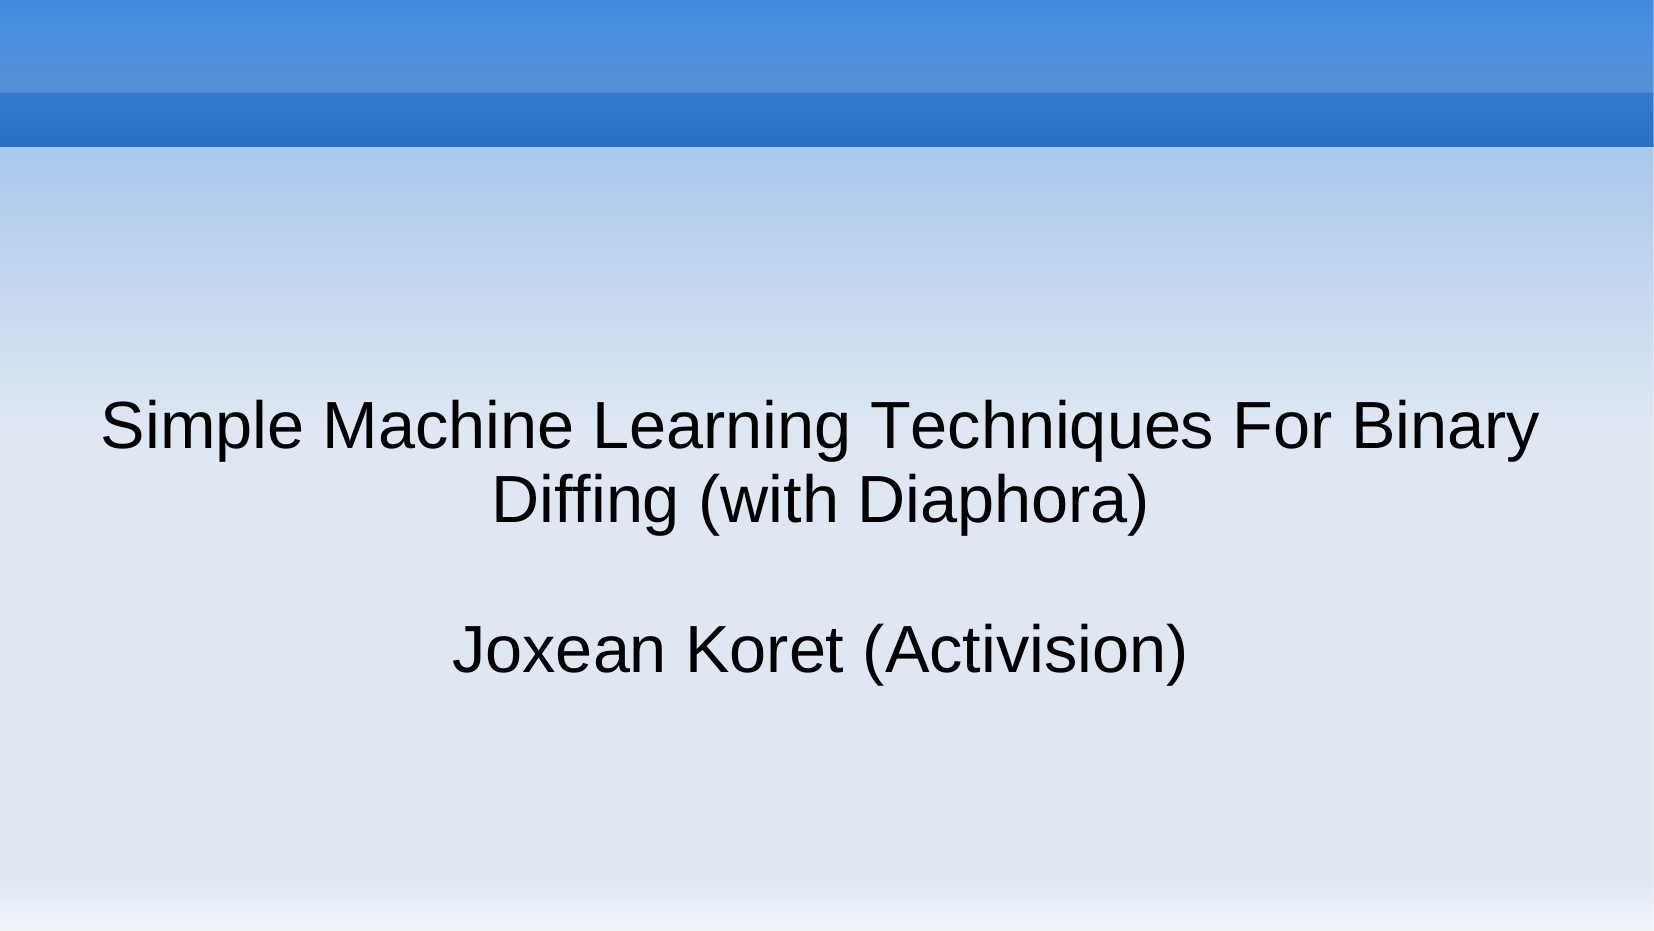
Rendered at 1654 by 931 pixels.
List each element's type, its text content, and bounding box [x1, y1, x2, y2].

picture [0, 0, 1654, 931]
subtitle Simple Machine Learning Techniques For Binary Diffing (with Diaphora) Joxean Koret (Activision) [76, 177, 1565, 898]
